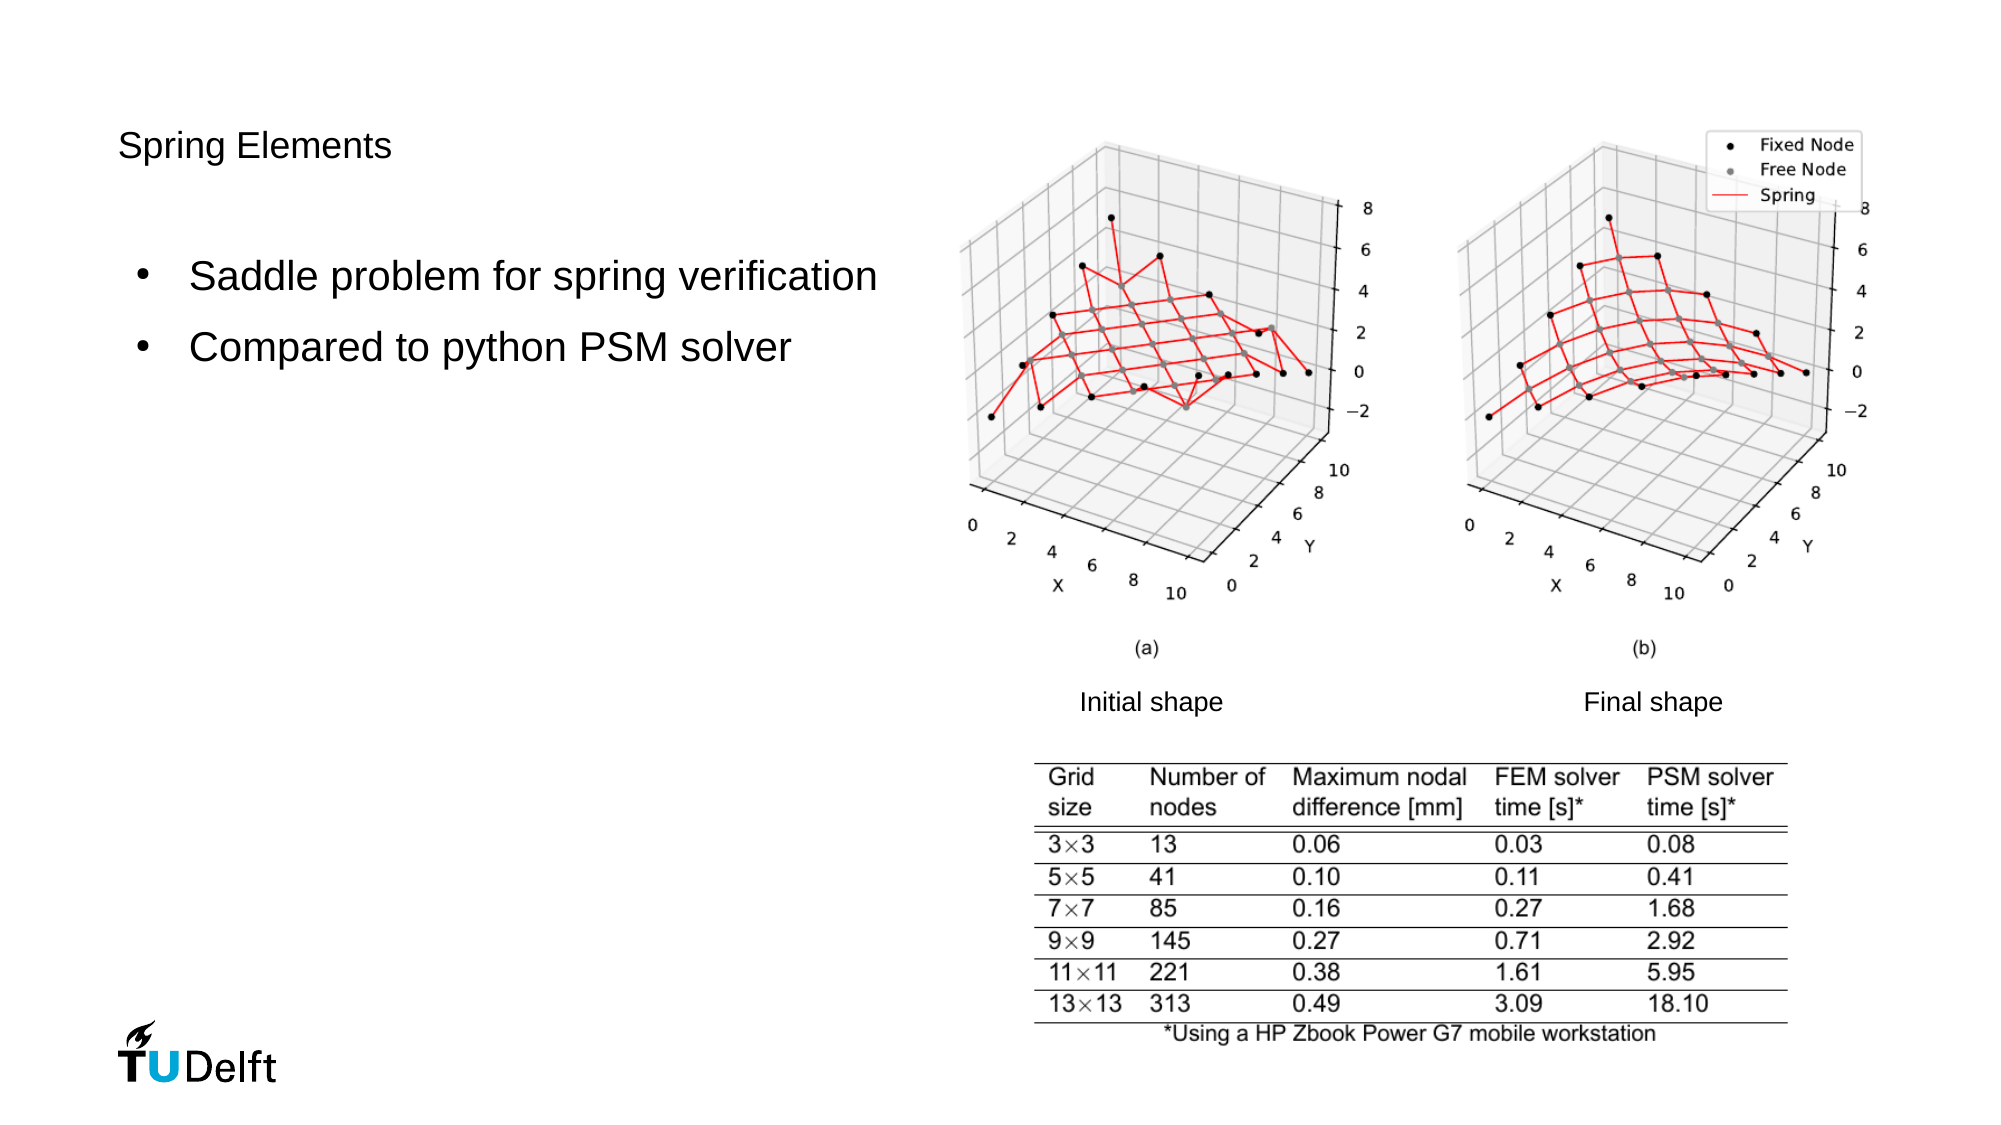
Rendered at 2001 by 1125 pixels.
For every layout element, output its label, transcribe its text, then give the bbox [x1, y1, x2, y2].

title Spring Elements [117, 118, 906, 172]
picture [906, 106, 1949, 680]
list Saddle problem for spring verification Compared to python PSM solver [117, 256, 886, 985]
picture [1003, 741, 1854, 1063]
text_box Initial shape [1062, 679, 1241, 725]
text_box Final shape [1564, 679, 1743, 725]
